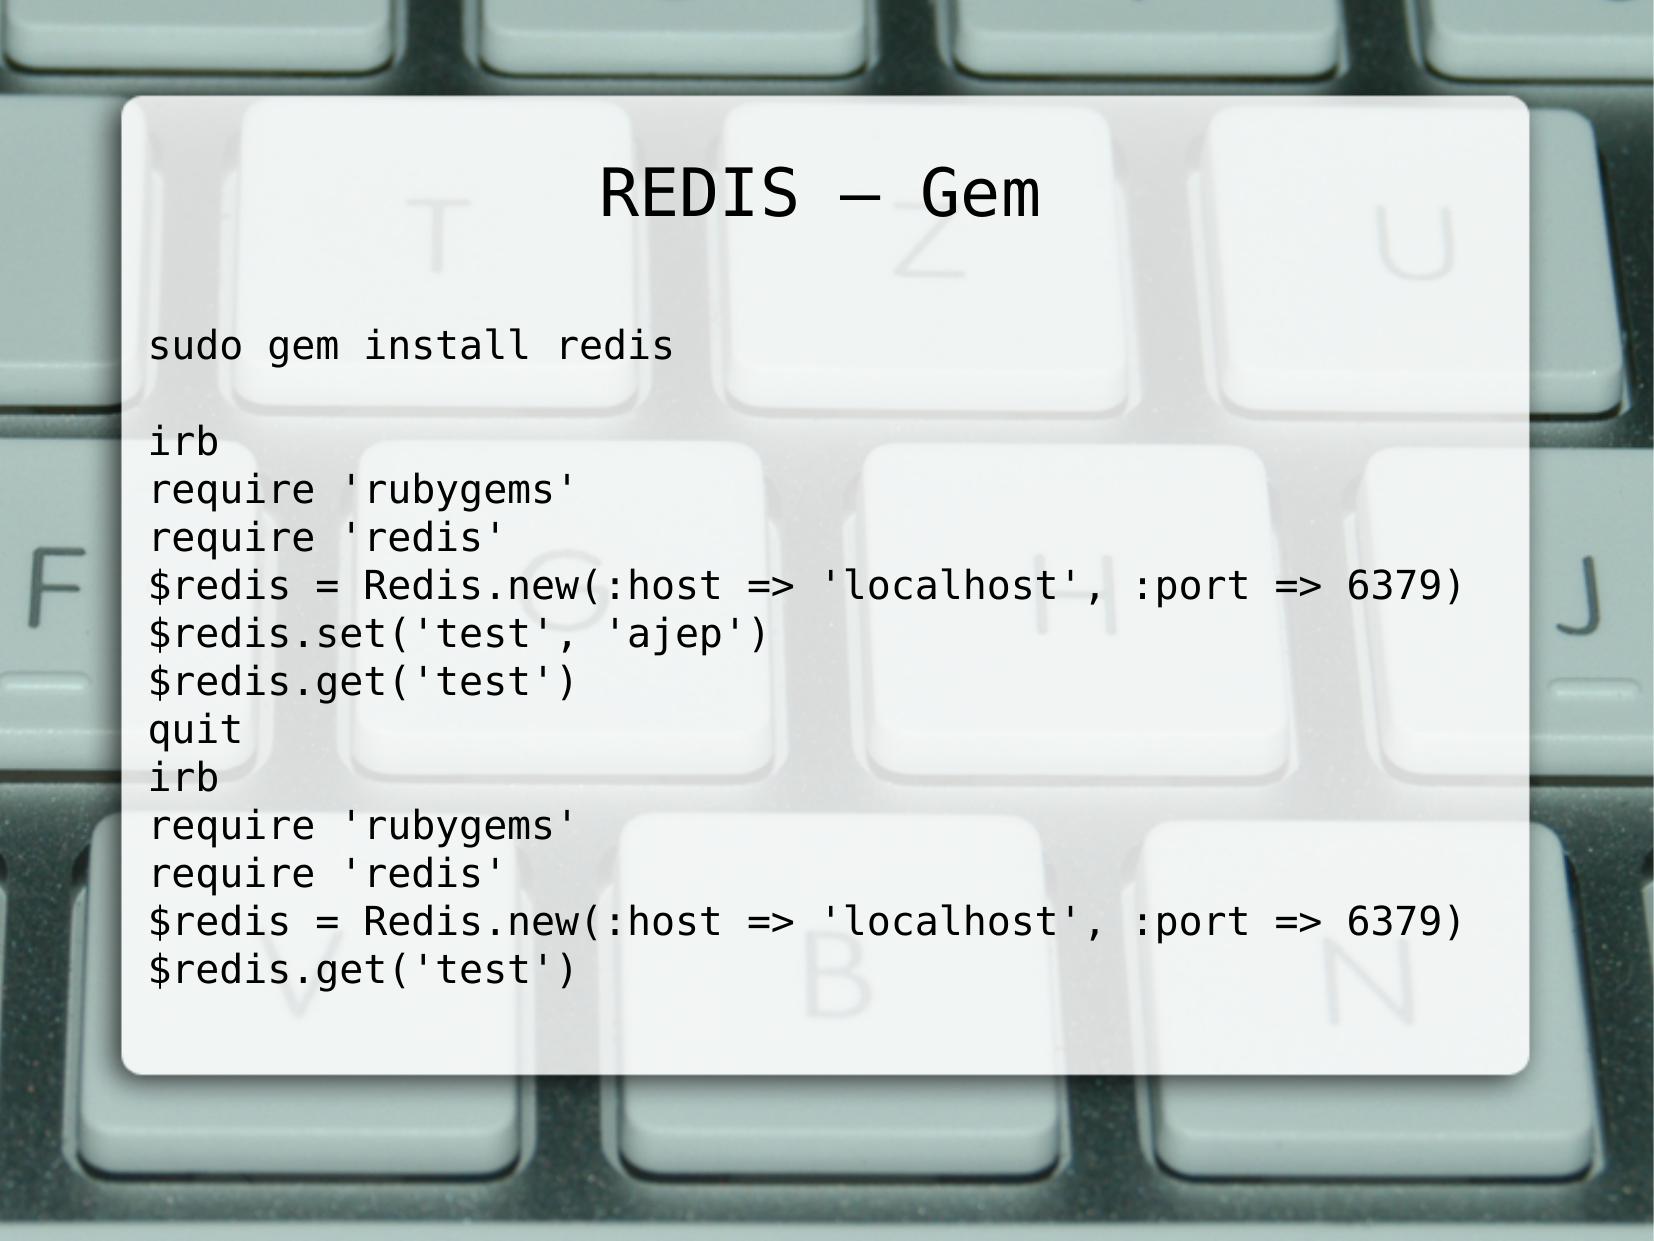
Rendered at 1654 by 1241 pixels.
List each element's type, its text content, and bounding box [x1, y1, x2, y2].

list sudo gem install redis irb require 'rubygems' require 'redis' $redis = Redis.new(:host => 'localhost', :port => 6379) $redis.set('test', 'ajep') $redis.get('test') quit irb require 'rubygems' require 'redis' $redis = Redis.new(:host => 'localhost', :port => 6379) $redis.get('test') [147, 315, 1506, 1066]
picture [0, 0, 1654, 1241]
title REDIS – Gem [135, 117, 1506, 271]
